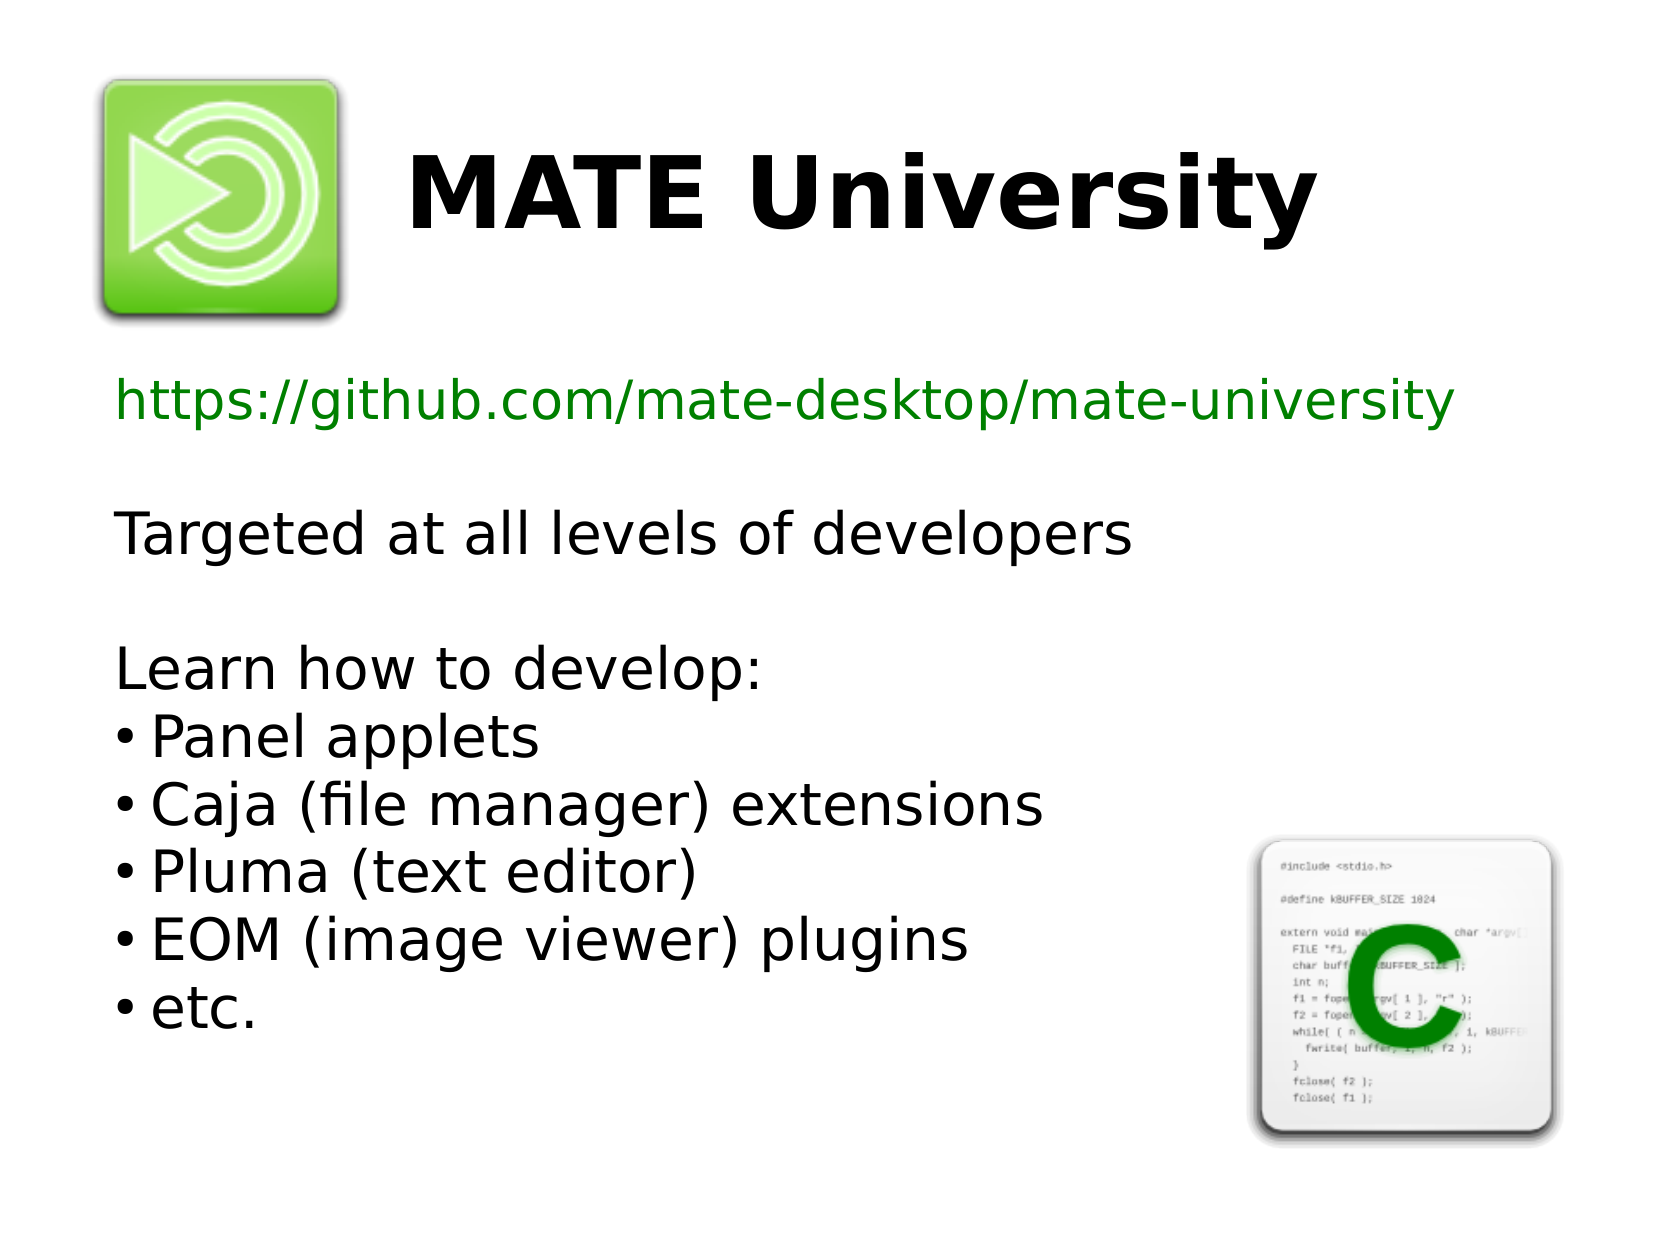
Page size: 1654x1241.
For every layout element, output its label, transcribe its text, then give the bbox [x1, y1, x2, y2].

text_box MATE University [389, 128, 1536, 260]
picture [88, 64, 355, 331]
text_box https://github.com/mate-desktop/mate-university Targeted at all levels of developers Learn how to develop: Panel applets Caja (file manager) extensions Pluma (text editor) EOM (image viewer) plugins etc. [100, 362, 1474, 1050]
picture [1240, 821, 1571, 1153]
